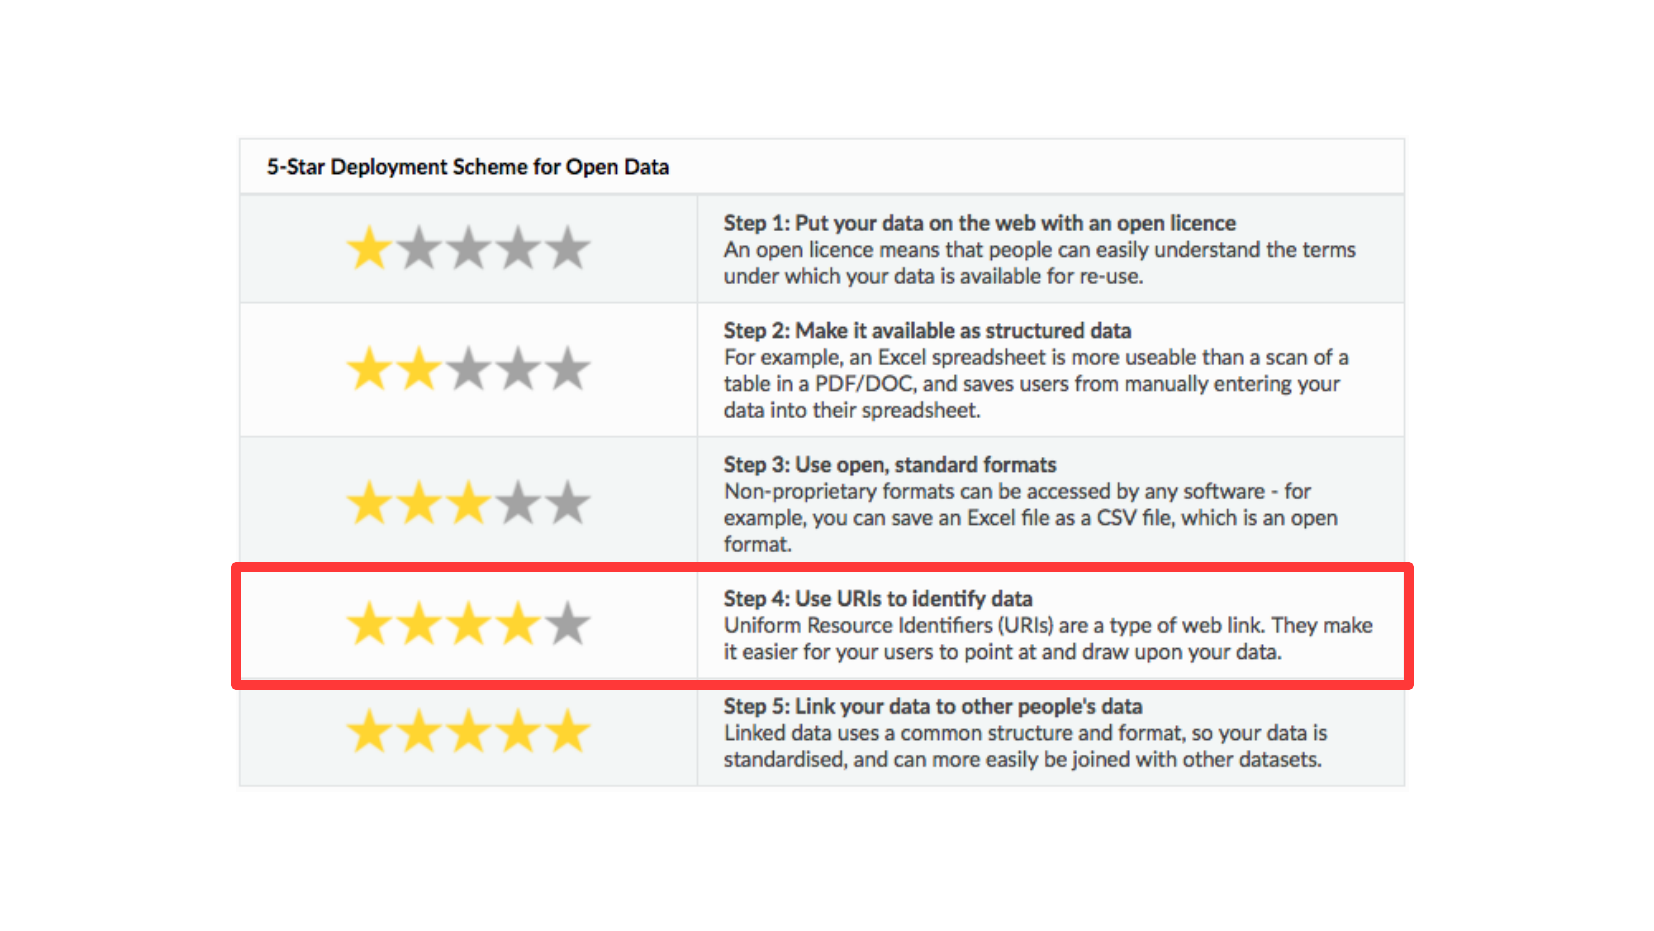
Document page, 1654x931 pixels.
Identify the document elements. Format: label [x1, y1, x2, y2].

picture [236, 135, 1409, 562]
picture [241, 572, 1404, 680]
picture [236, 690, 1409, 792]
